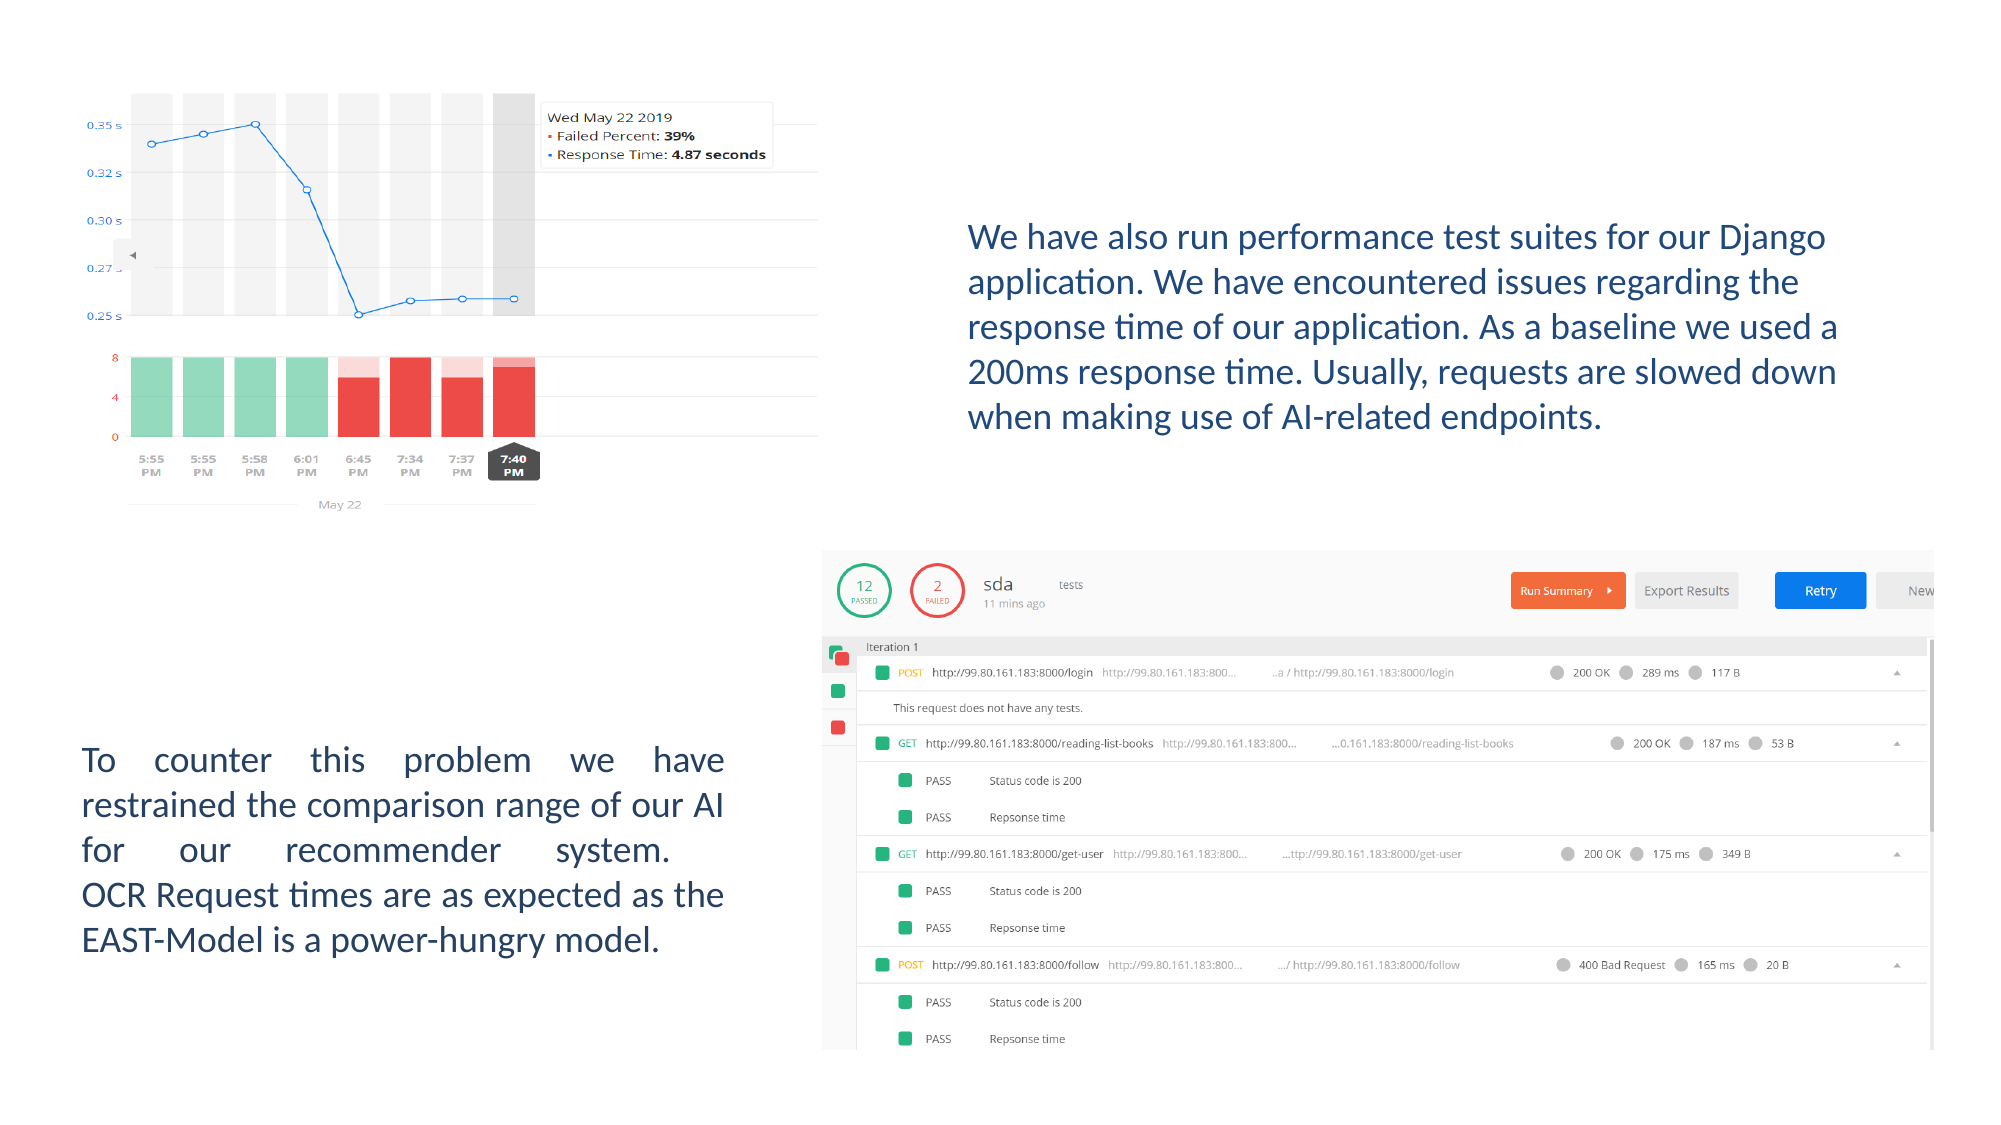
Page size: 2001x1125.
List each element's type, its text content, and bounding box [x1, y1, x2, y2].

picture [822, 550, 1934, 1050]
text_box To counter this problem we have restrained the comparison range of our AI for our recommender system. OCR Request times are as expected as the EAST-Model is a power-hungry model. [66, 727, 741, 968]
picture [72, 78, 818, 520]
text_box We have also run performance test suites for our Django application. We have encountered issues regarding the response time of our application. As a baseline we used a 200ms response time. Usually, requests are slowed down when making use of AI-related endpoints. [952, 205, 1874, 445]
